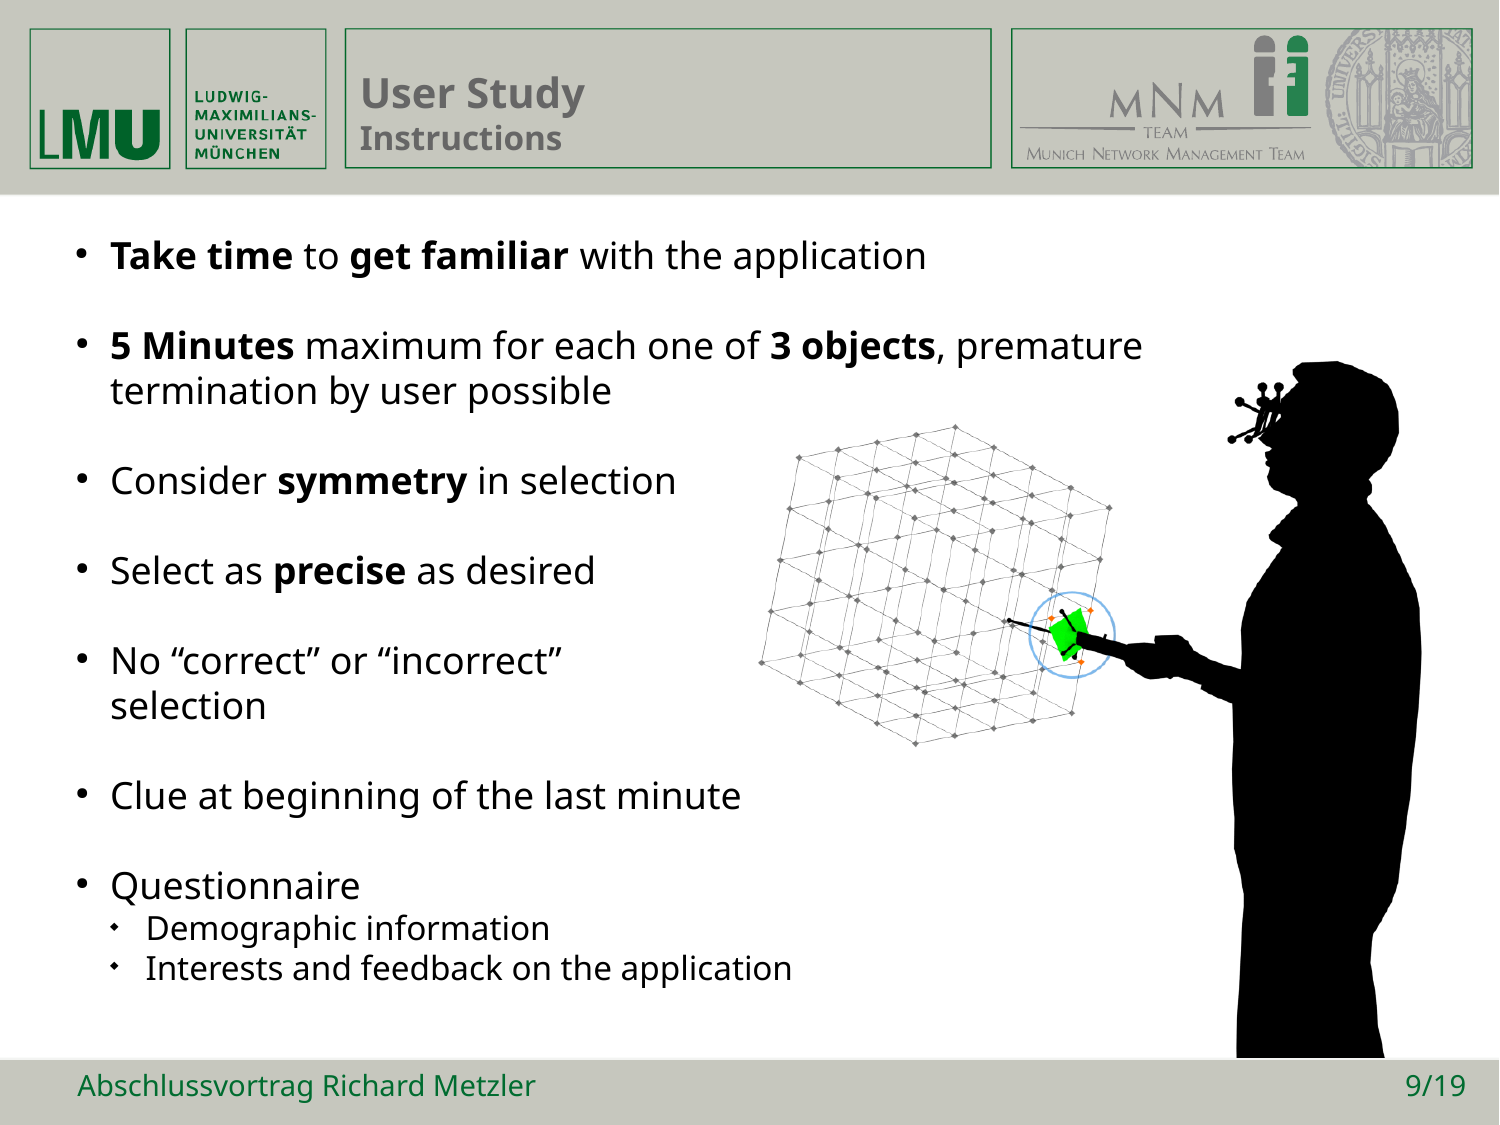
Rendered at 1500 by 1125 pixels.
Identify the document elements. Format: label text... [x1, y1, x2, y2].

picture [0, 209, 1499, 1125]
text_box User Study Instructions [345, 59, 986, 165]
picture [0, 0, 1499, 196]
text_box Abschlussvortrag Richard Metzler [62, 1059, 1245, 1107]
text_box 9/19 [1320, 1059, 1482, 1107]
text_box Take time to get familiar with the application 5 Minutes maximum for each one of 3 objects, premature termination by user possible Consider symmetry in selection Select as precise as desired No “correct” or “incorrect” selection Clue at beginning of the last minute Questionnaire Demographic information Interests and feedback on the application [60, 224, 645, 1021]
